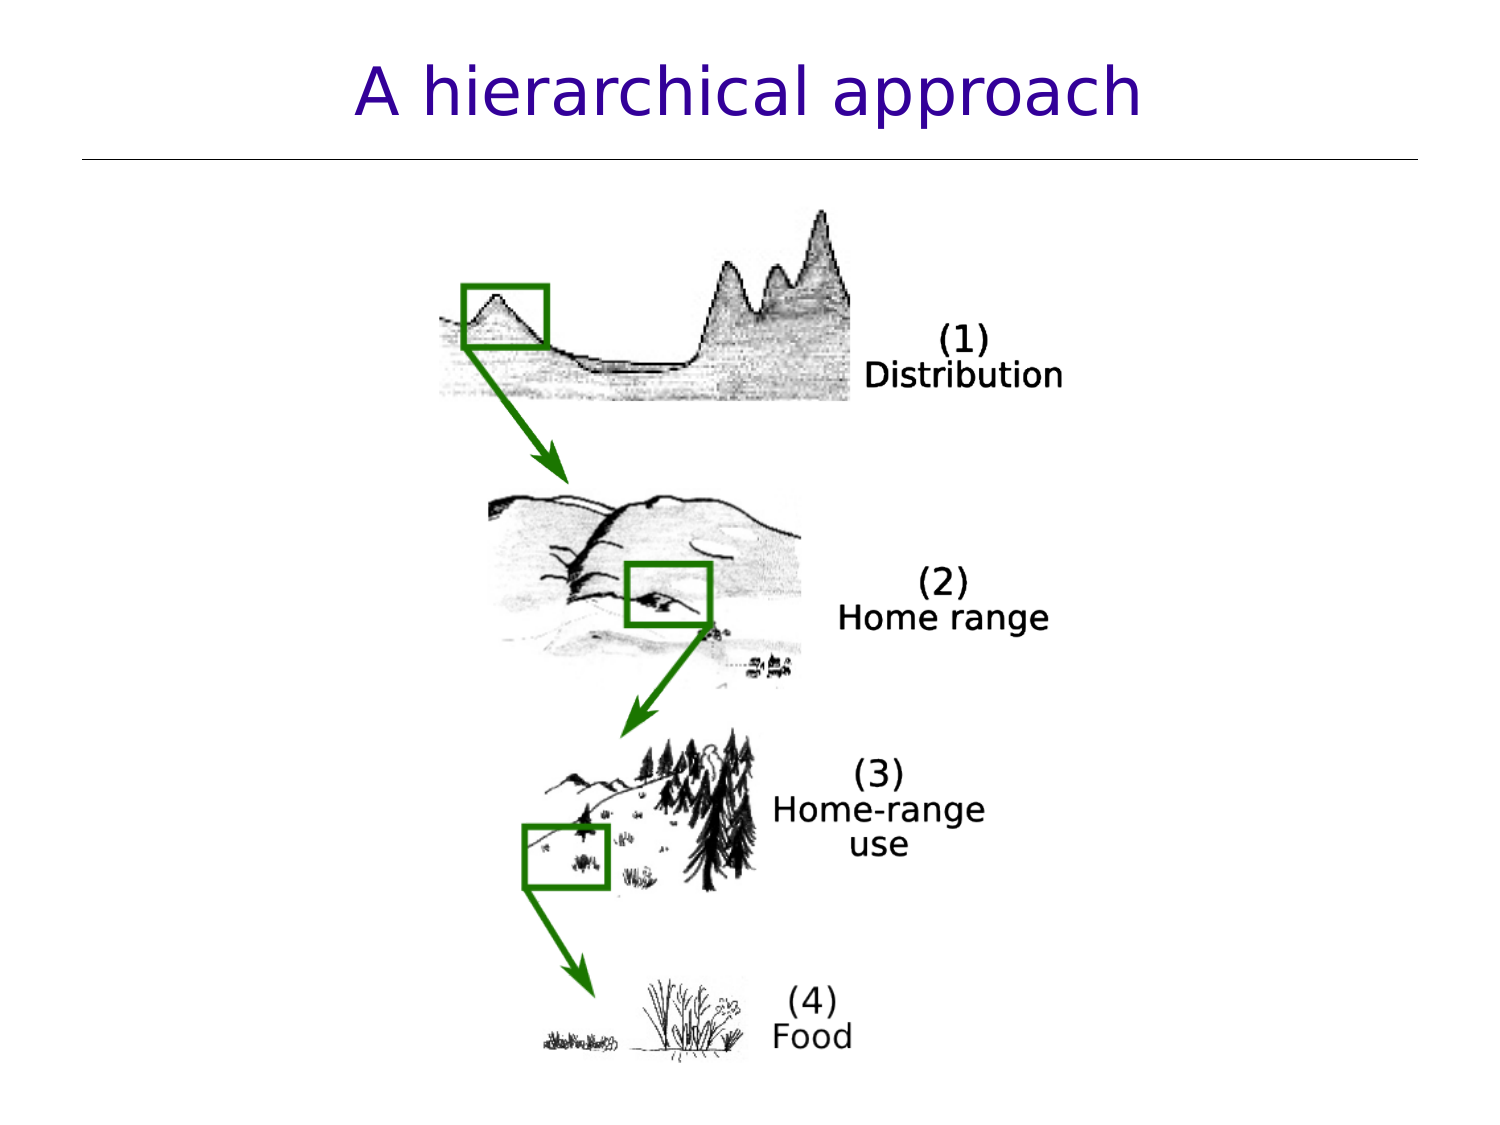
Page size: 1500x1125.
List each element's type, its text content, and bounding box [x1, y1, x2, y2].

title A hierarchical approach [354, 42, 1146, 142]
picture [401, 166, 1100, 1063]
